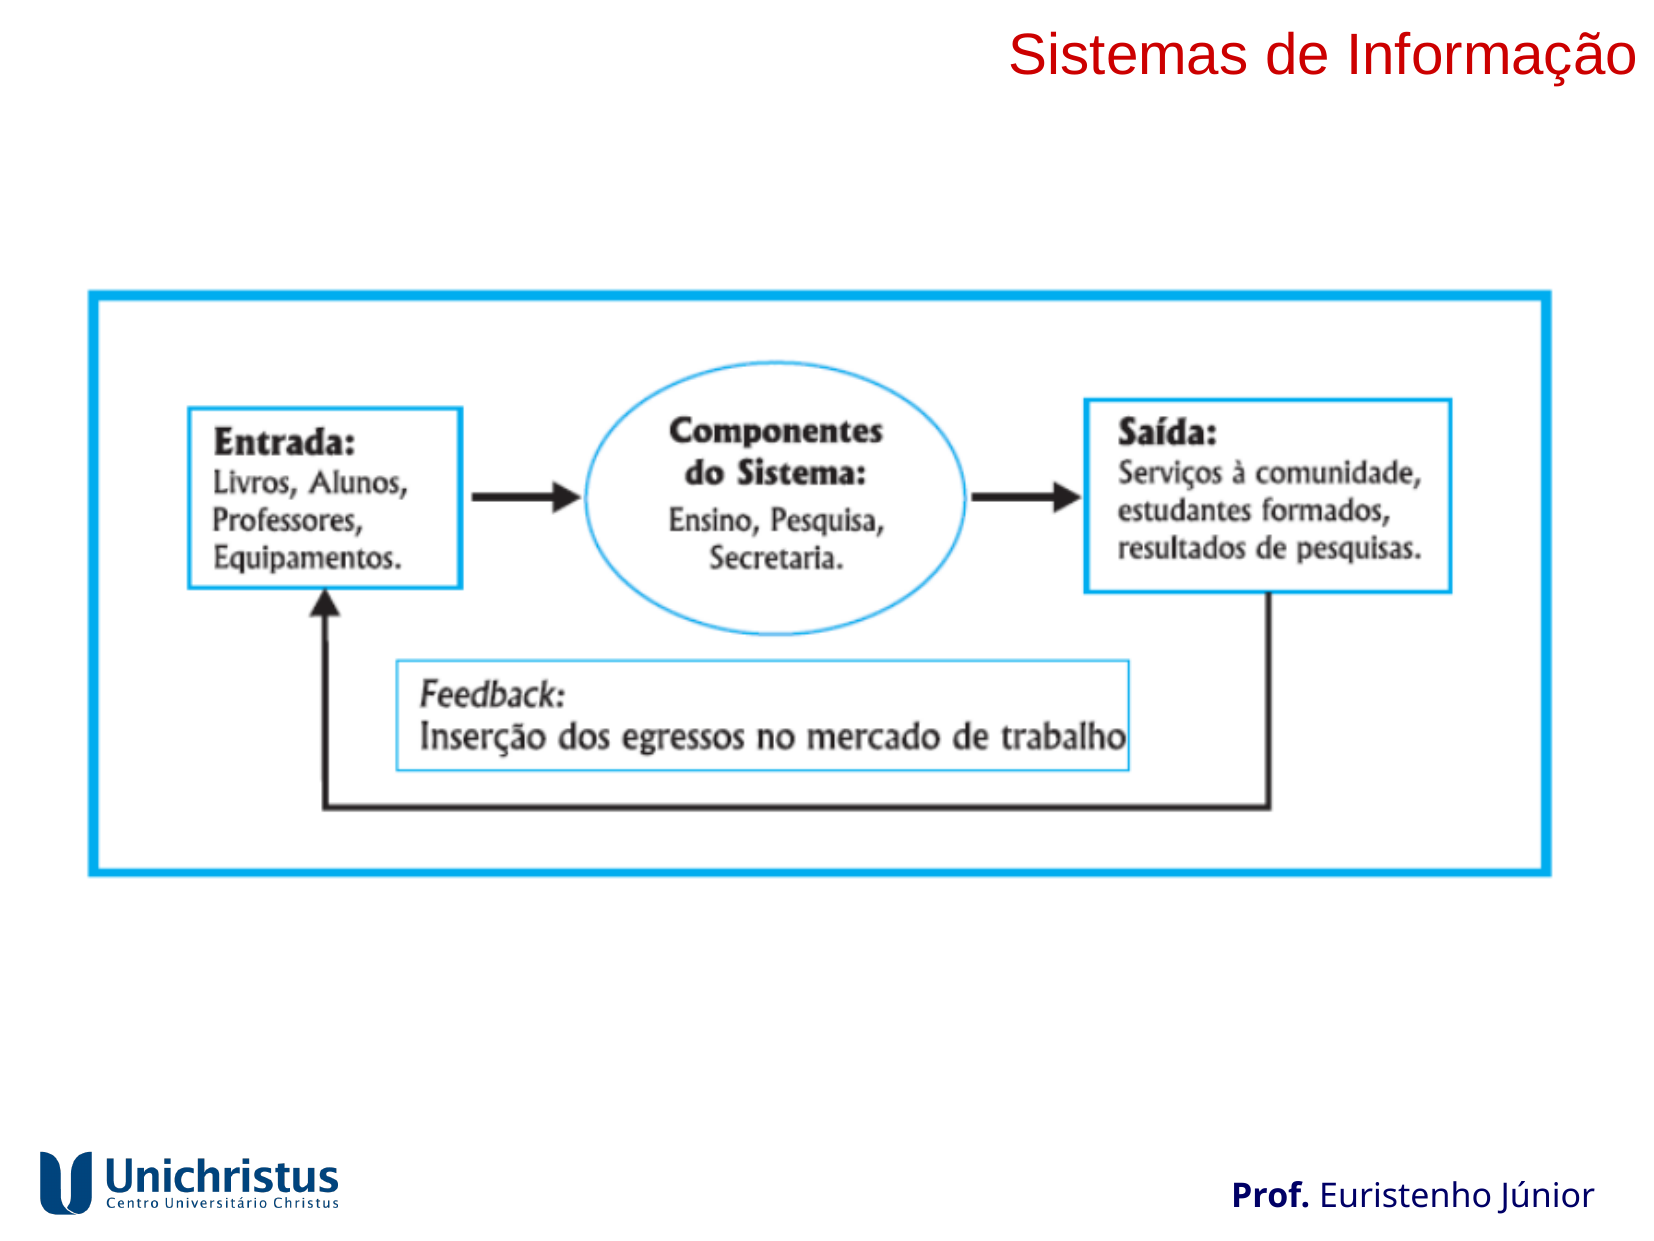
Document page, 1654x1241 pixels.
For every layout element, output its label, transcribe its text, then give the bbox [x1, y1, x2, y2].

text_box Prof. Euristenho Júnior [1216, 1163, 1654, 1224]
picture [35, 1148, 343, 1217]
text_box Sistemas de Informação [994, 14, 1654, 95]
picture [60, 271, 1571, 886]
